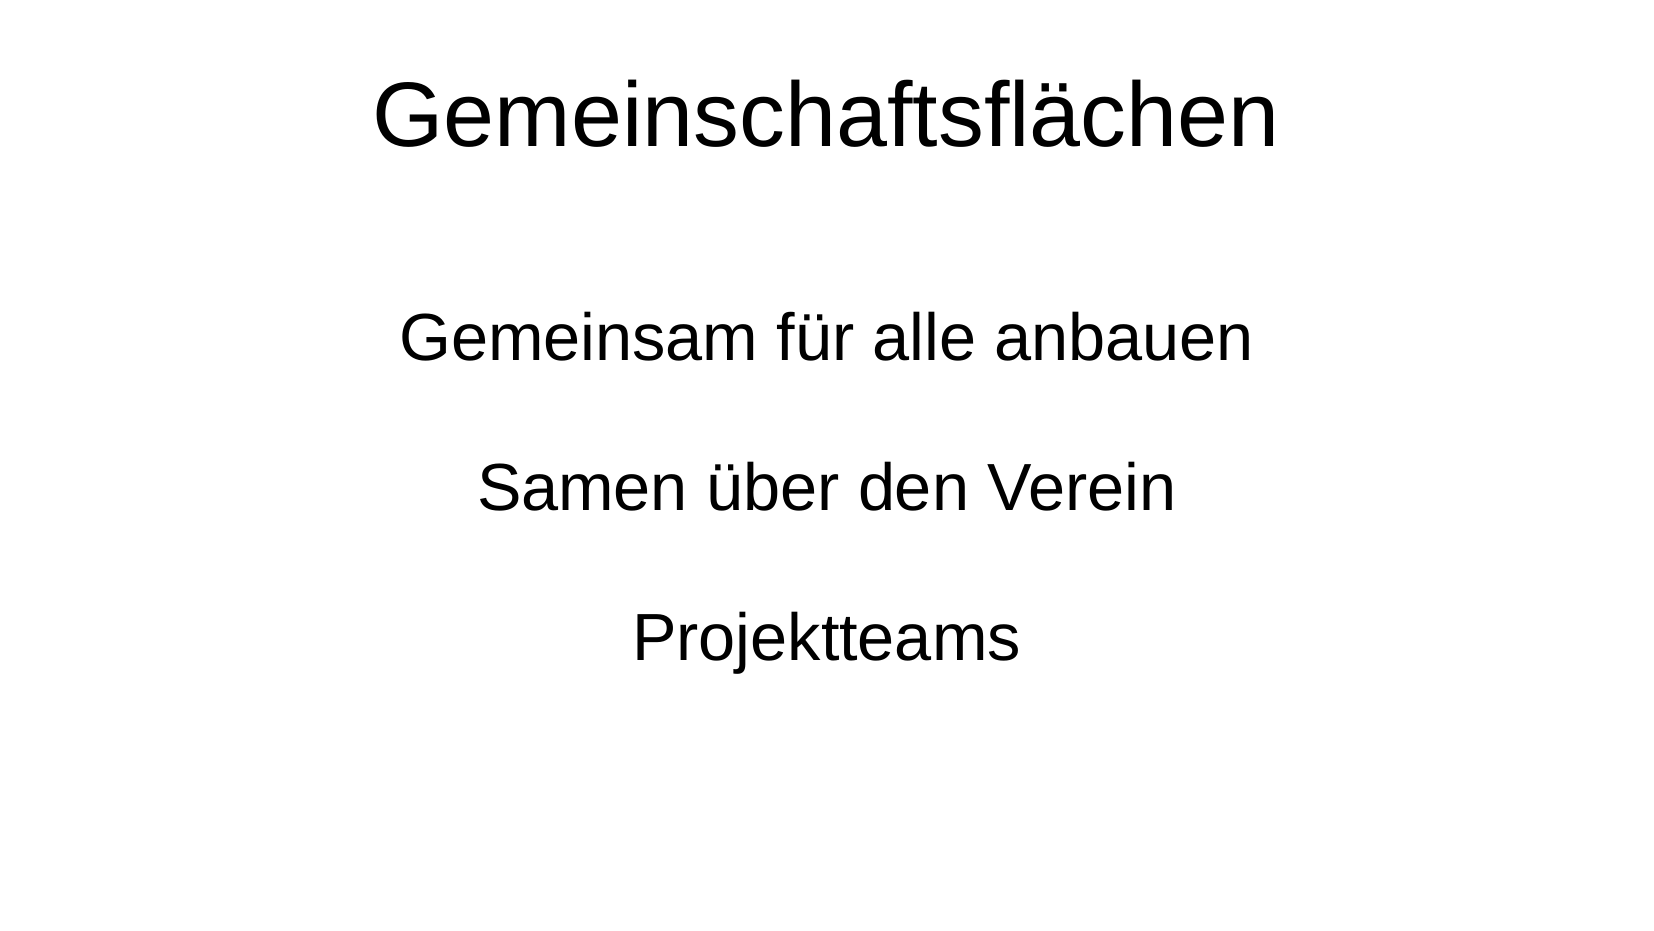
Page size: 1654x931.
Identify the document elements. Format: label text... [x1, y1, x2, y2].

title Gemeinschaftsflächen [82, 37, 1571, 193]
subtitle Gemeinsam für alle anbauen Samen über den Verein Projektteams [82, 217, 1571, 758]
